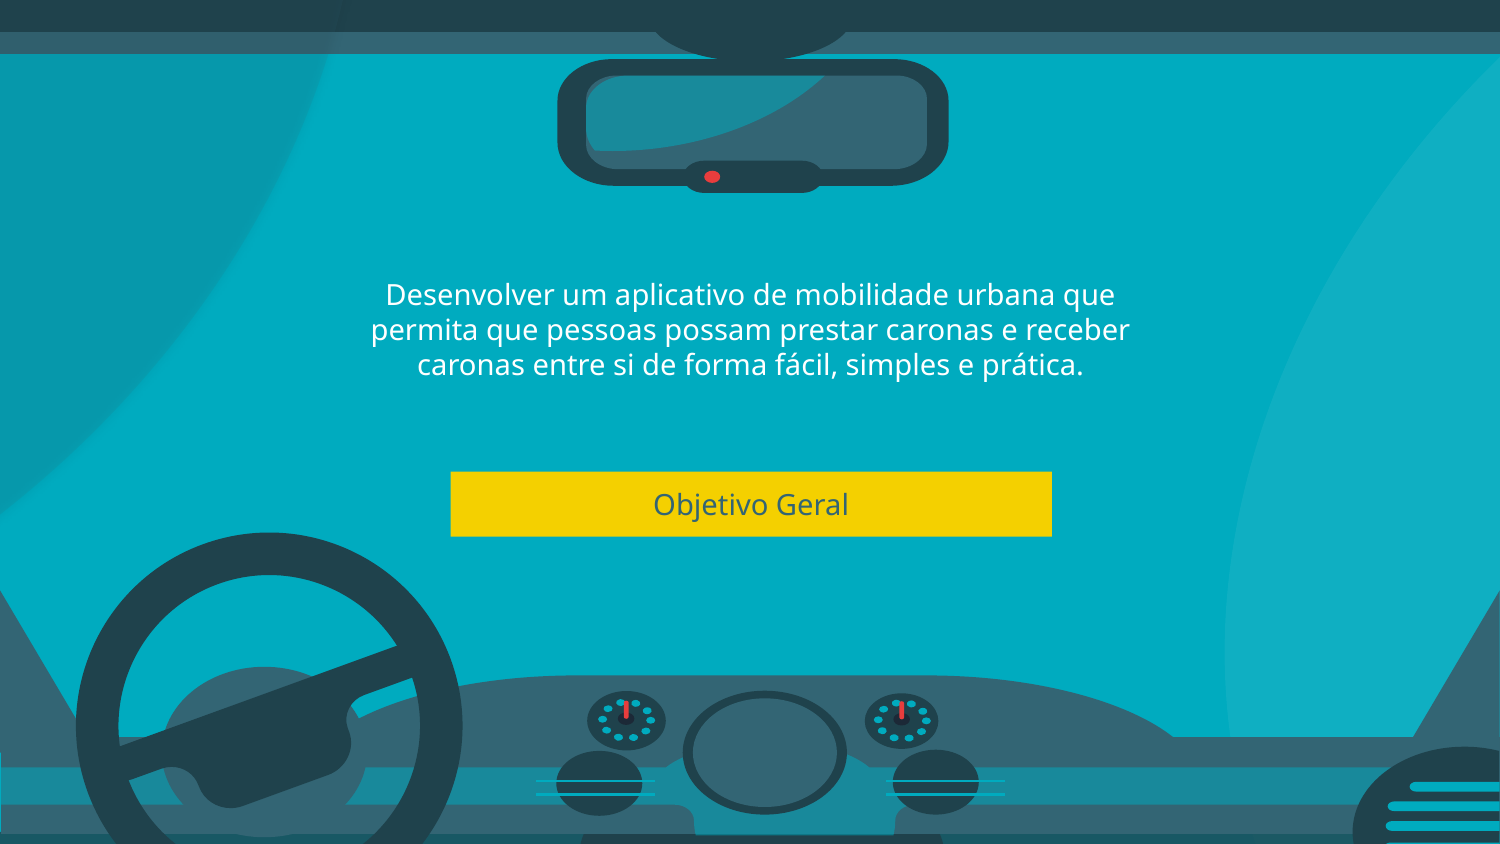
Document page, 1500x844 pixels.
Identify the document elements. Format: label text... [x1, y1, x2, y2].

title Objetivo Geral [450, 471, 1052, 537]
subtitle Desenvolver um aplicativo de mobilidade urbana que permita que pessoas possam prestar caronas e receber caronas entre si de forma fácil, simples e prática. [325, 261, 1177, 424]
